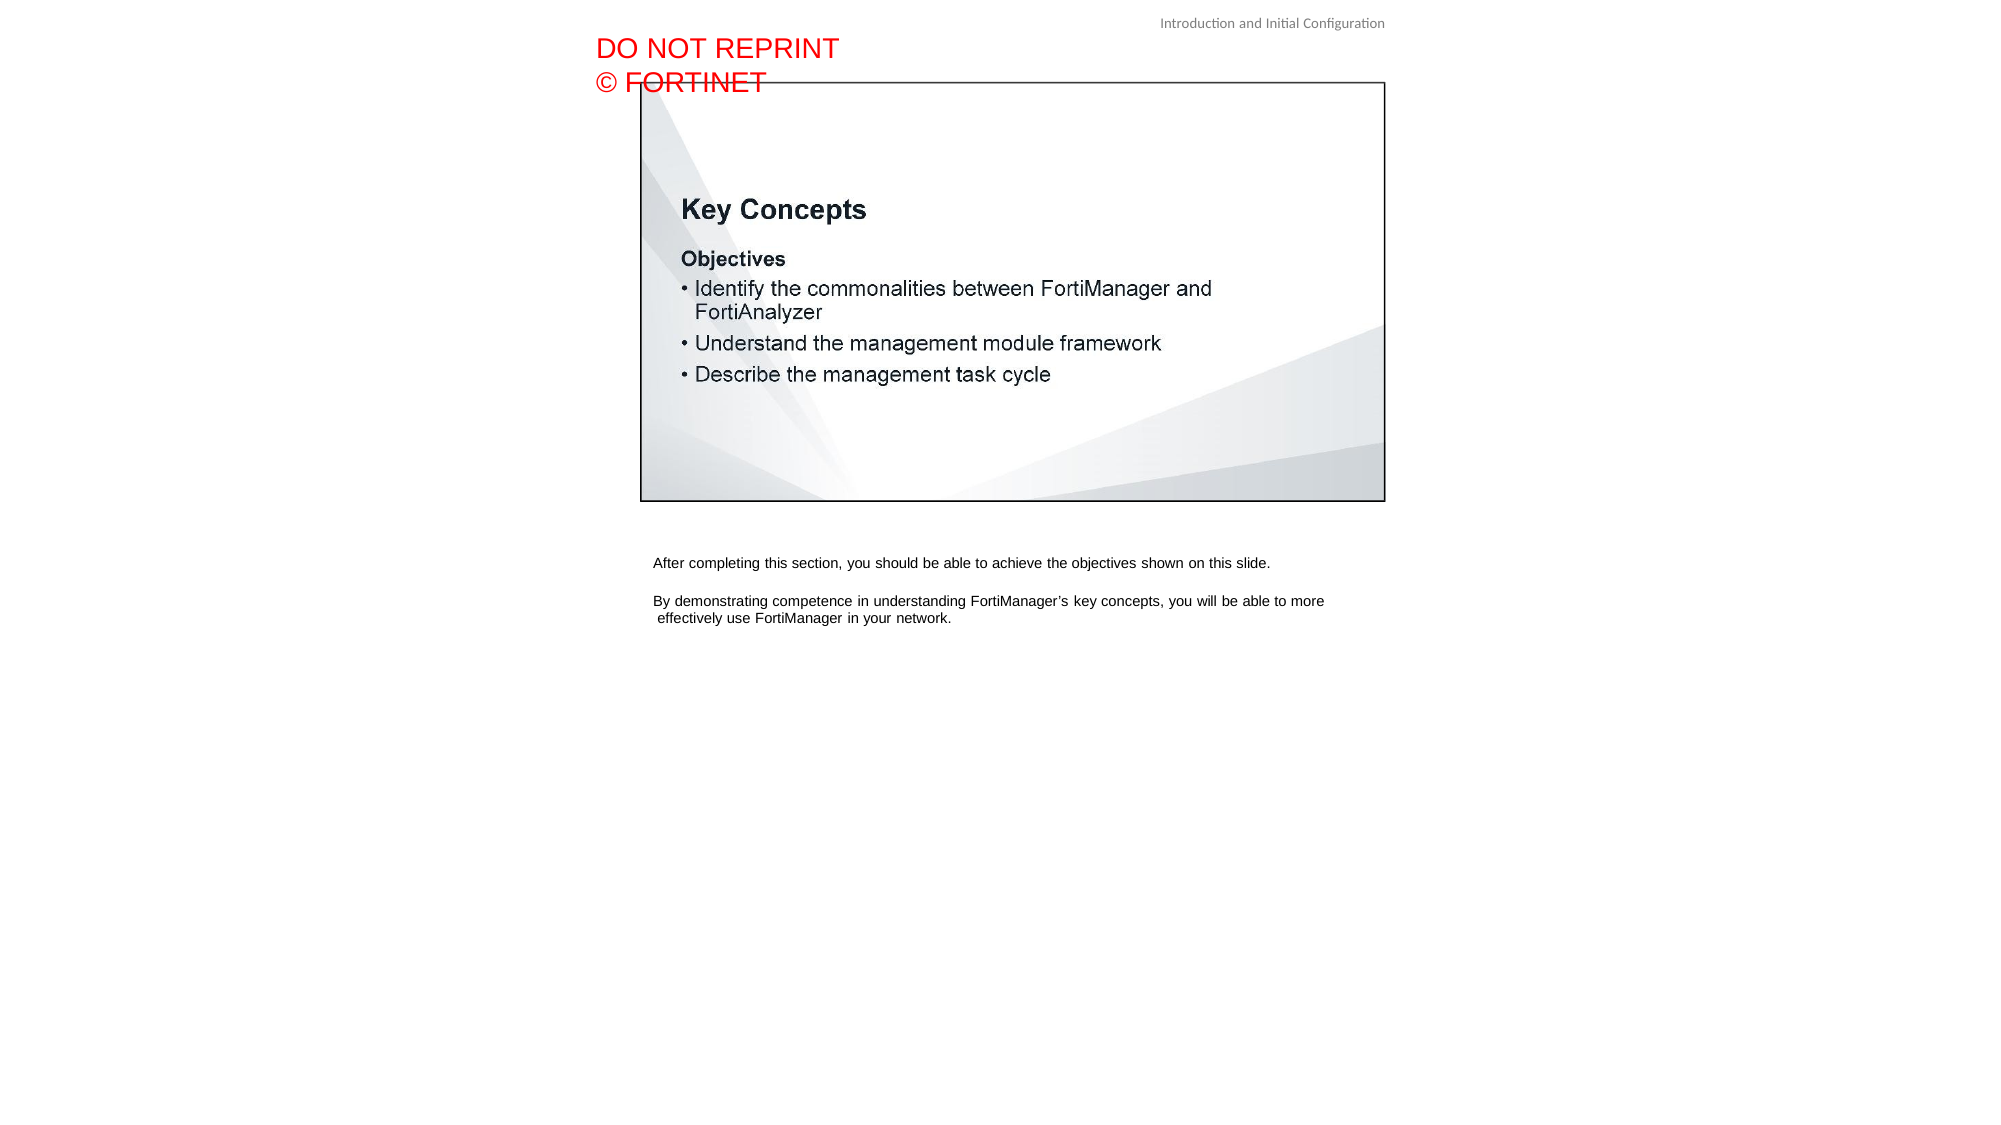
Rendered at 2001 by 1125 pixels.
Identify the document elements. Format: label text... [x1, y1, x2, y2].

text_box Introduction and Initial Configuration [1158, 11, 1386, 32]
text_box [640, 81, 1386, 502]
text_box After completing this section, you should be able to achieve the objectives shown on this slide. By demonstrating competence in understanding FortiManager’s key concepts, you will be able to more effectively use FortiManager in your network. [651, 552, 1326, 628]
text_box DO NOT REPRINT © FORTINET [594, 28, 841, 98]
picture [642, 84, 1383, 500]
